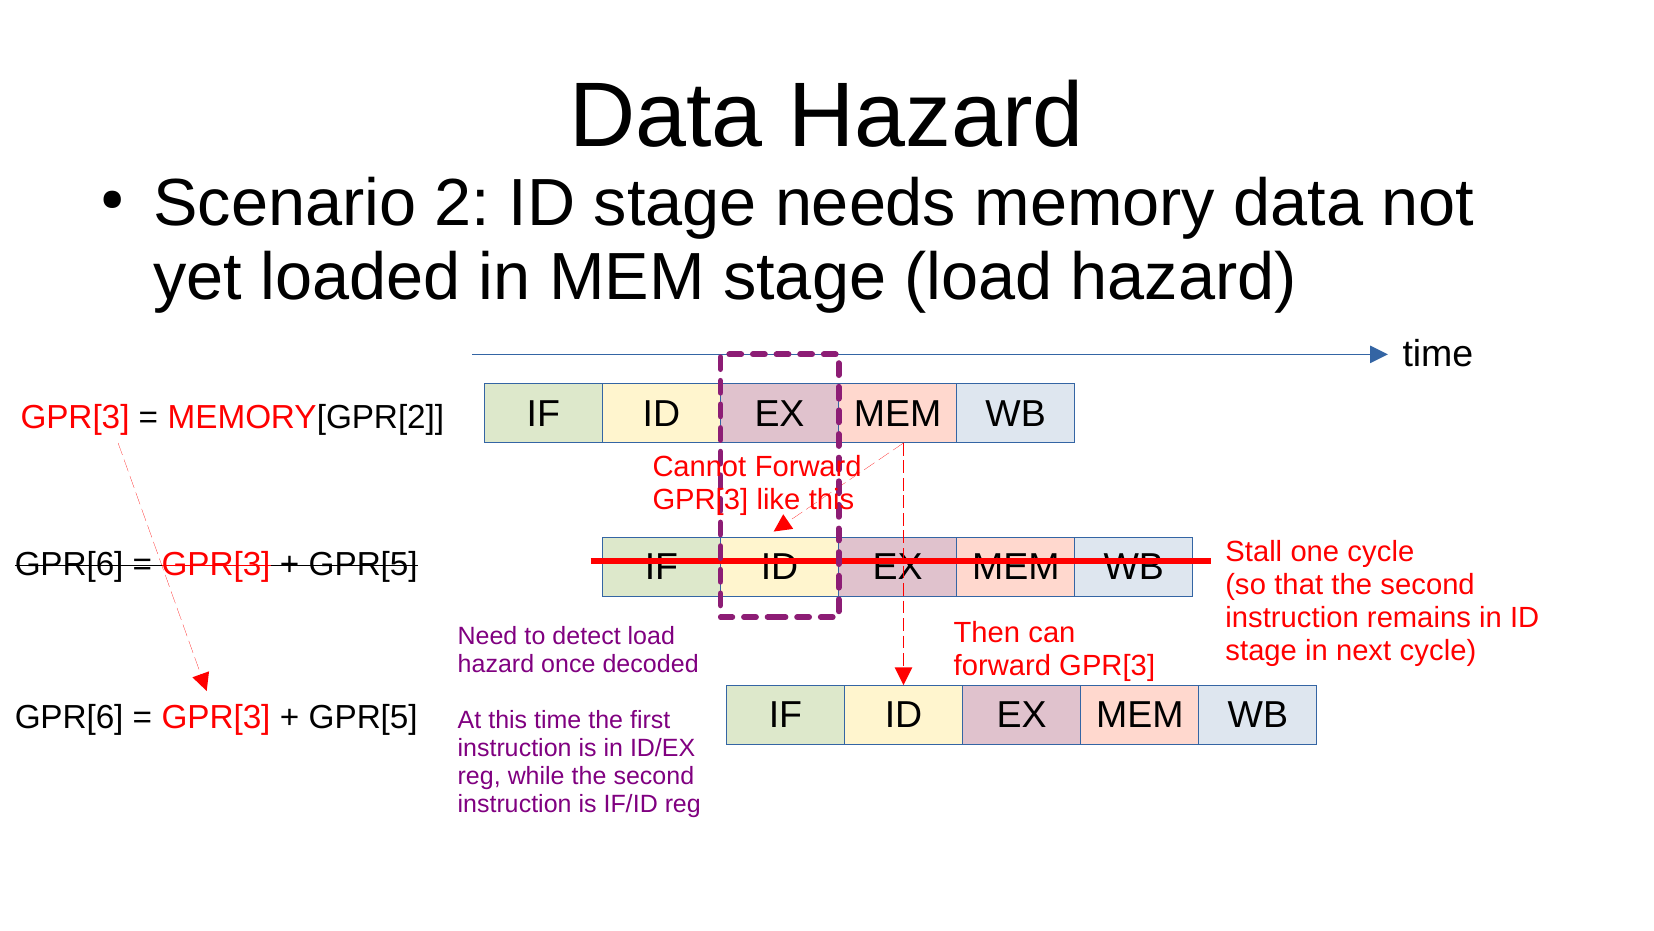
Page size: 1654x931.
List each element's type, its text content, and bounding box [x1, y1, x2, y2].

text_box Stall one cycle (so that the second instruction remains in ID stage in next cycle) [1210, 527, 1625, 674]
text_box ID [721, 564, 839, 597]
text_box IF [484, 383, 603, 443]
text_box WB [1075, 537, 1193, 558]
text_box ID [603, 383, 721, 443]
text_box IF [602, 537, 721, 558]
text_box WB [1145, 567, 1157, 576]
text_box MEM [1040, 564, 1047, 574]
text_box WB [1199, 685, 1317, 745]
text_box Need to detect load hazard once decoded At this time the first instruction is in ID/EX reg, while the second instruction is IF/ID reg [442, 614, 727, 826]
text_box Then can forward GPR[3] [938, 608, 1199, 689]
text_box GPR[6] = GPR[3] + GPR[5] [0, 691, 442, 761]
text_box MEM [1080, 689, 1199, 745]
text_box MEM [838, 383, 957, 443]
text_box WB [1126, 564, 1131, 576]
text_box IF [727, 685, 845, 745]
text_box MEM [984, 564, 991, 574]
text_box ID [778, 564, 793, 576]
text_box GPR[3] = MEMORY[GPR[2]] [5, 391, 514, 491]
text_box MEM [956, 564, 1075, 597]
list Scenario 2: ID stage needs memory data not yet loaded in MEM stage (load hazard) [82, 164, 1571, 558]
text_box IF [602, 564, 721, 597]
text_box WB [957, 383, 1075, 443]
list Scenario 2: ID stage needs memory data not yet loaded in MEM stage (load hazard) [82, 443, 1571, 704]
text_box GPR[6] = GPR[3] + GPR[5] [0, 537, 502, 607]
text_box Cannot Forward GPR[3] like this [637, 443, 898, 524]
text_box WB [1075, 564, 1193, 597]
text_box EX [839, 537, 956, 558]
text_box EX [963, 689, 1080, 745]
text_box MEM [956, 537, 1075, 558]
text_box time [1387, 324, 1565, 382]
text_box EX [721, 383, 838, 443]
text_box ID [845, 685, 963, 745]
text_box EX [839, 564, 956, 597]
title Data Hazard [82, 37, 1571, 164]
text_box ID [721, 537, 839, 558]
text_box WB [1110, 564, 1116, 574]
